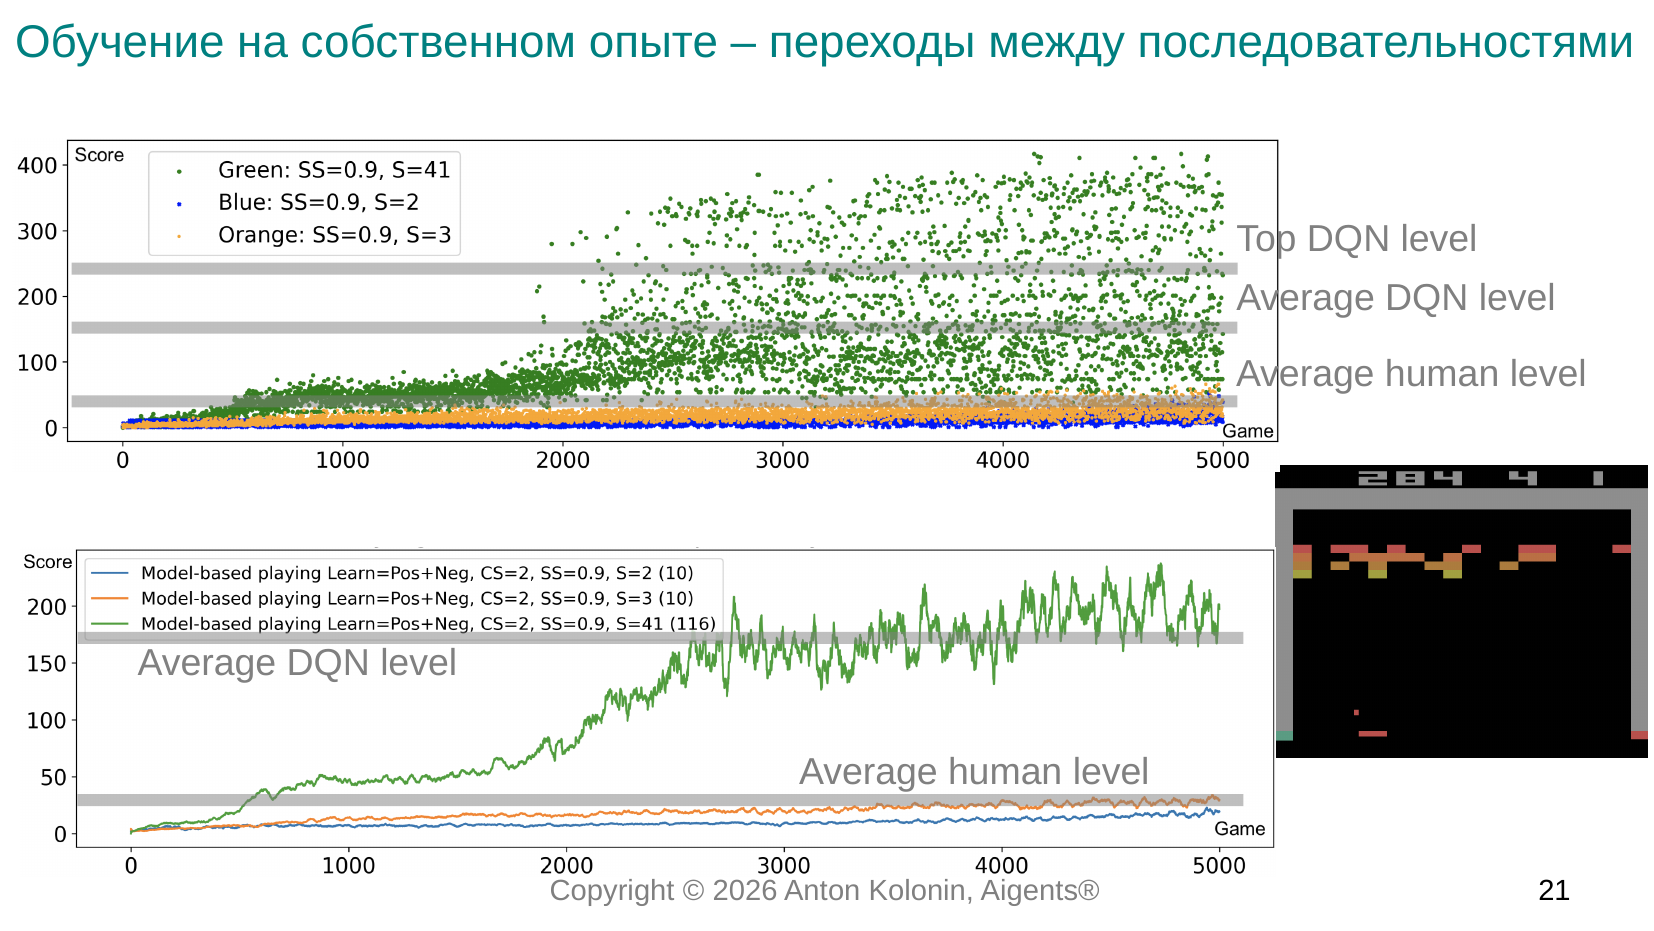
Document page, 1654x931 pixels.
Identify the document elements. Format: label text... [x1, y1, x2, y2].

text_box Average DQN level [123, 644, 505, 692]
text_box Average human level [784, 743, 1166, 794]
text_box Average human level [1221, 344, 1603, 402]
text_box Обучение на собственном опыте – переходы между последовательностями [0, 2, 1651, 82]
text_box Average DQN level [1221, 268, 1603, 326]
picture [12, 138, 1648, 877]
text_box Top DQN level [1221, 209, 1603, 267]
